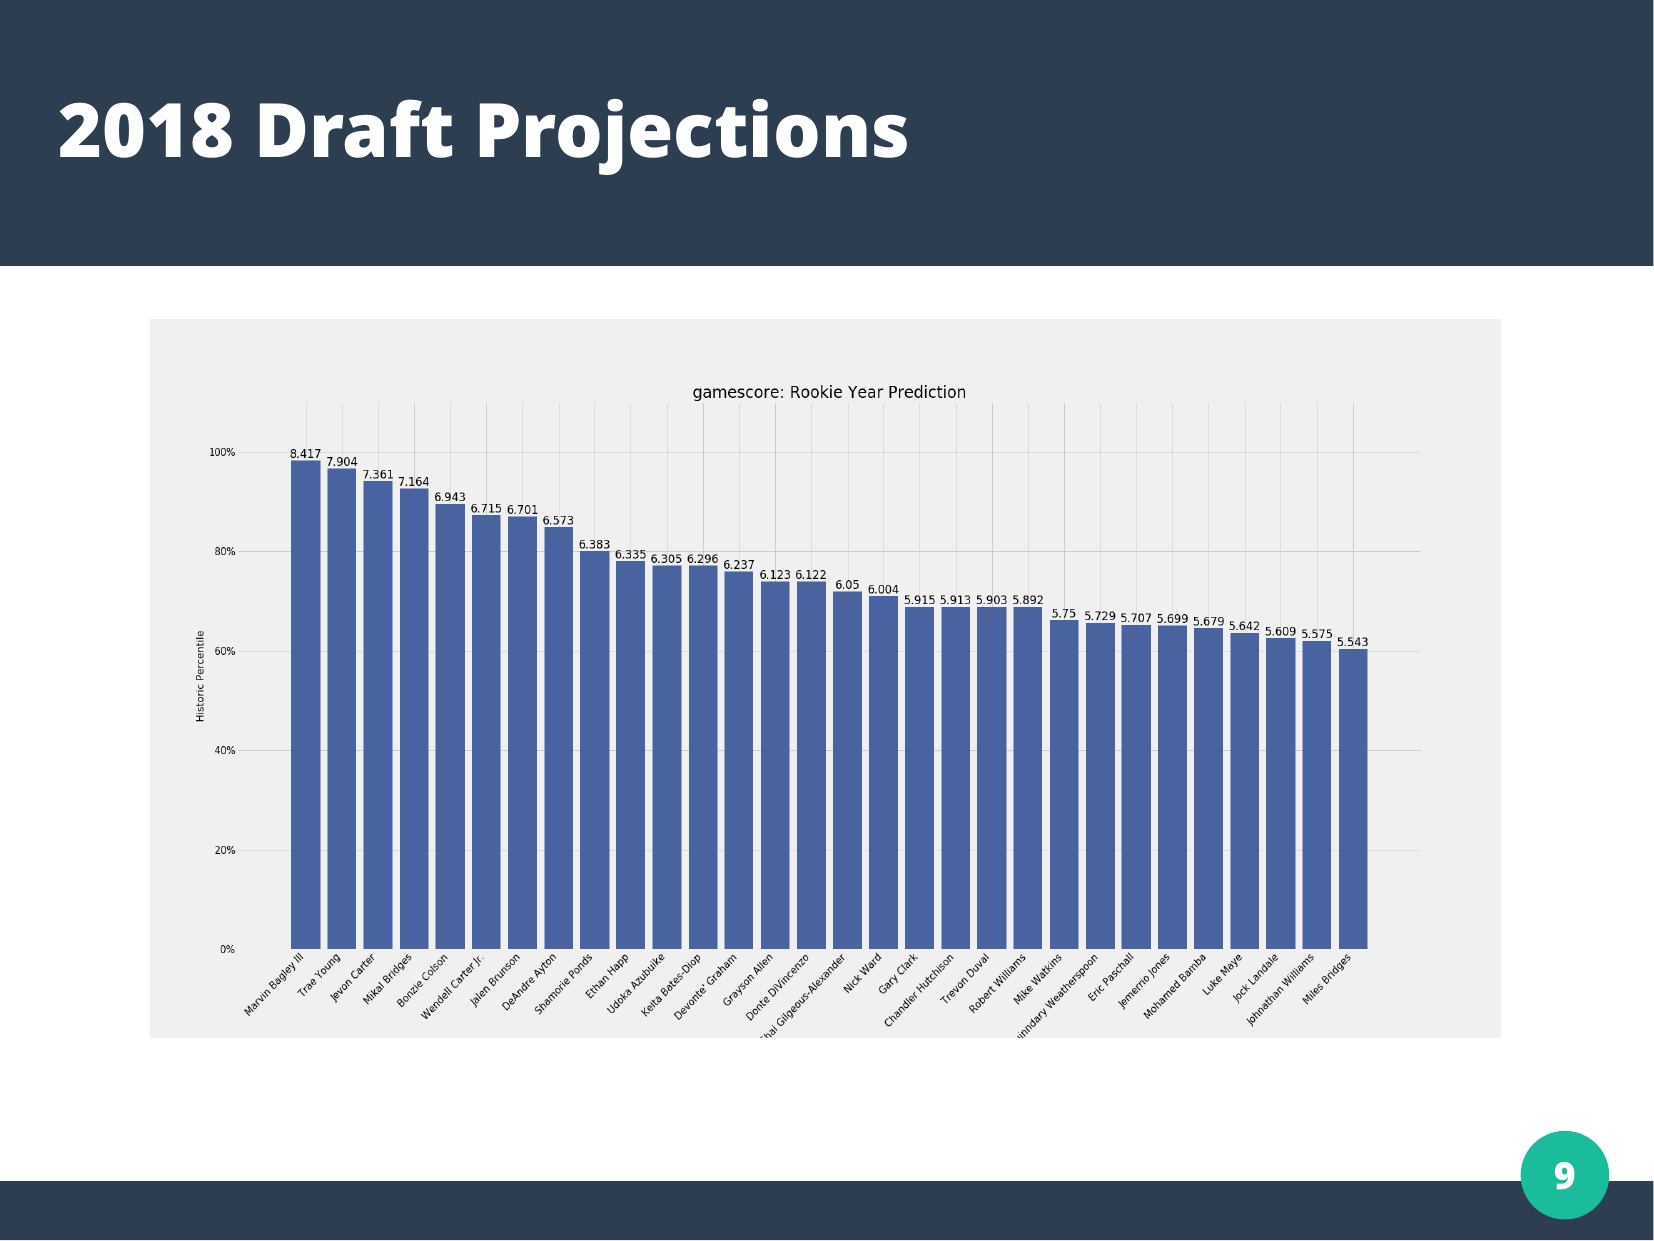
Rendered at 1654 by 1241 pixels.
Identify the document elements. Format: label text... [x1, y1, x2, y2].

picture [150, 319, 1501, 1039]
title 2018 Draft Projections [58, 49, 1595, 207]
